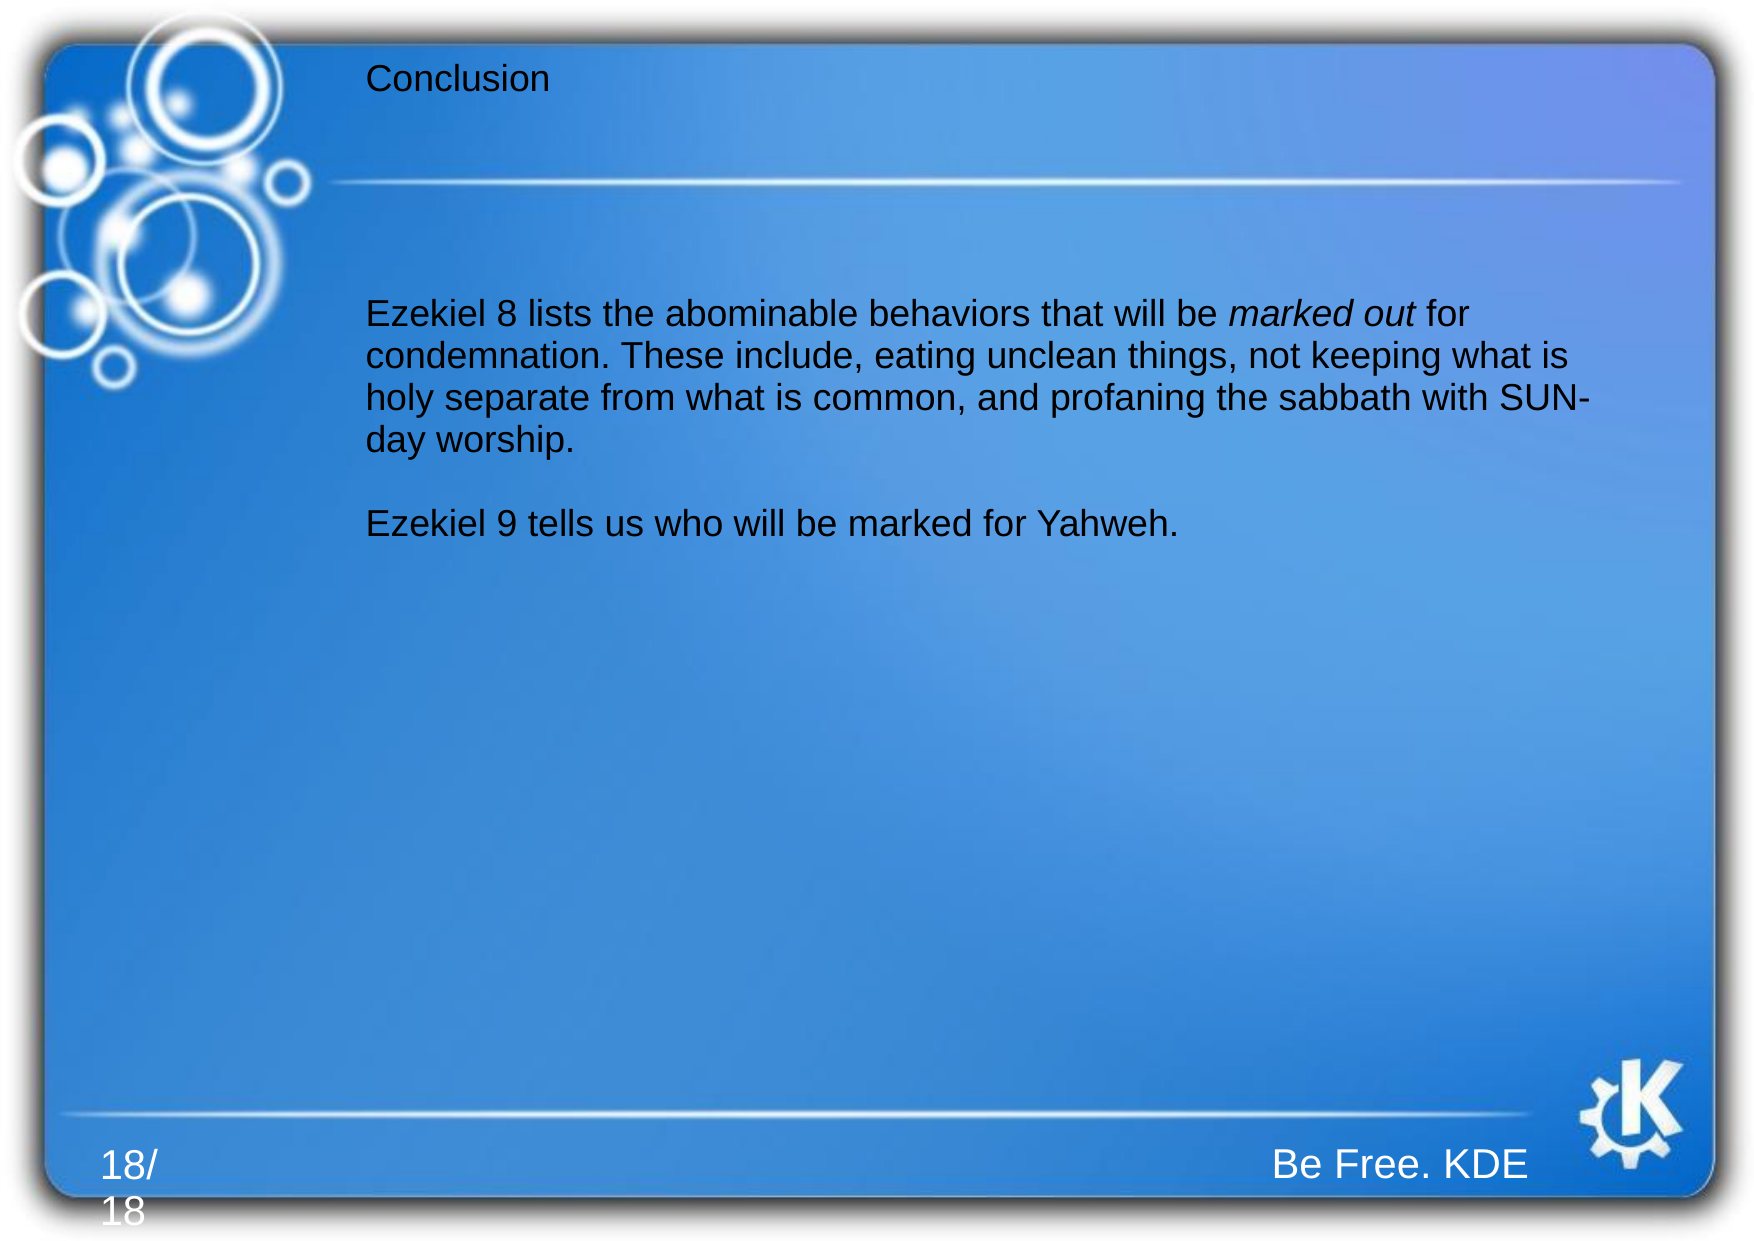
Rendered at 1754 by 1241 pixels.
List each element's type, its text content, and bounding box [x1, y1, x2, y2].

title Conclusion [350, 49, 1649, 174]
picture [0, 0, 1754, 1241]
list Ezekiel 8 lists the abominable behaviors that will be marked out for condemnation. These include, eating unclean things, not keeping what is holy separate from what is common, and profaning the sabbath with SUN-day worship. Ezekiel 9 tells us who will be marked for Yahweh. [350, 285, 1649, 1079]
